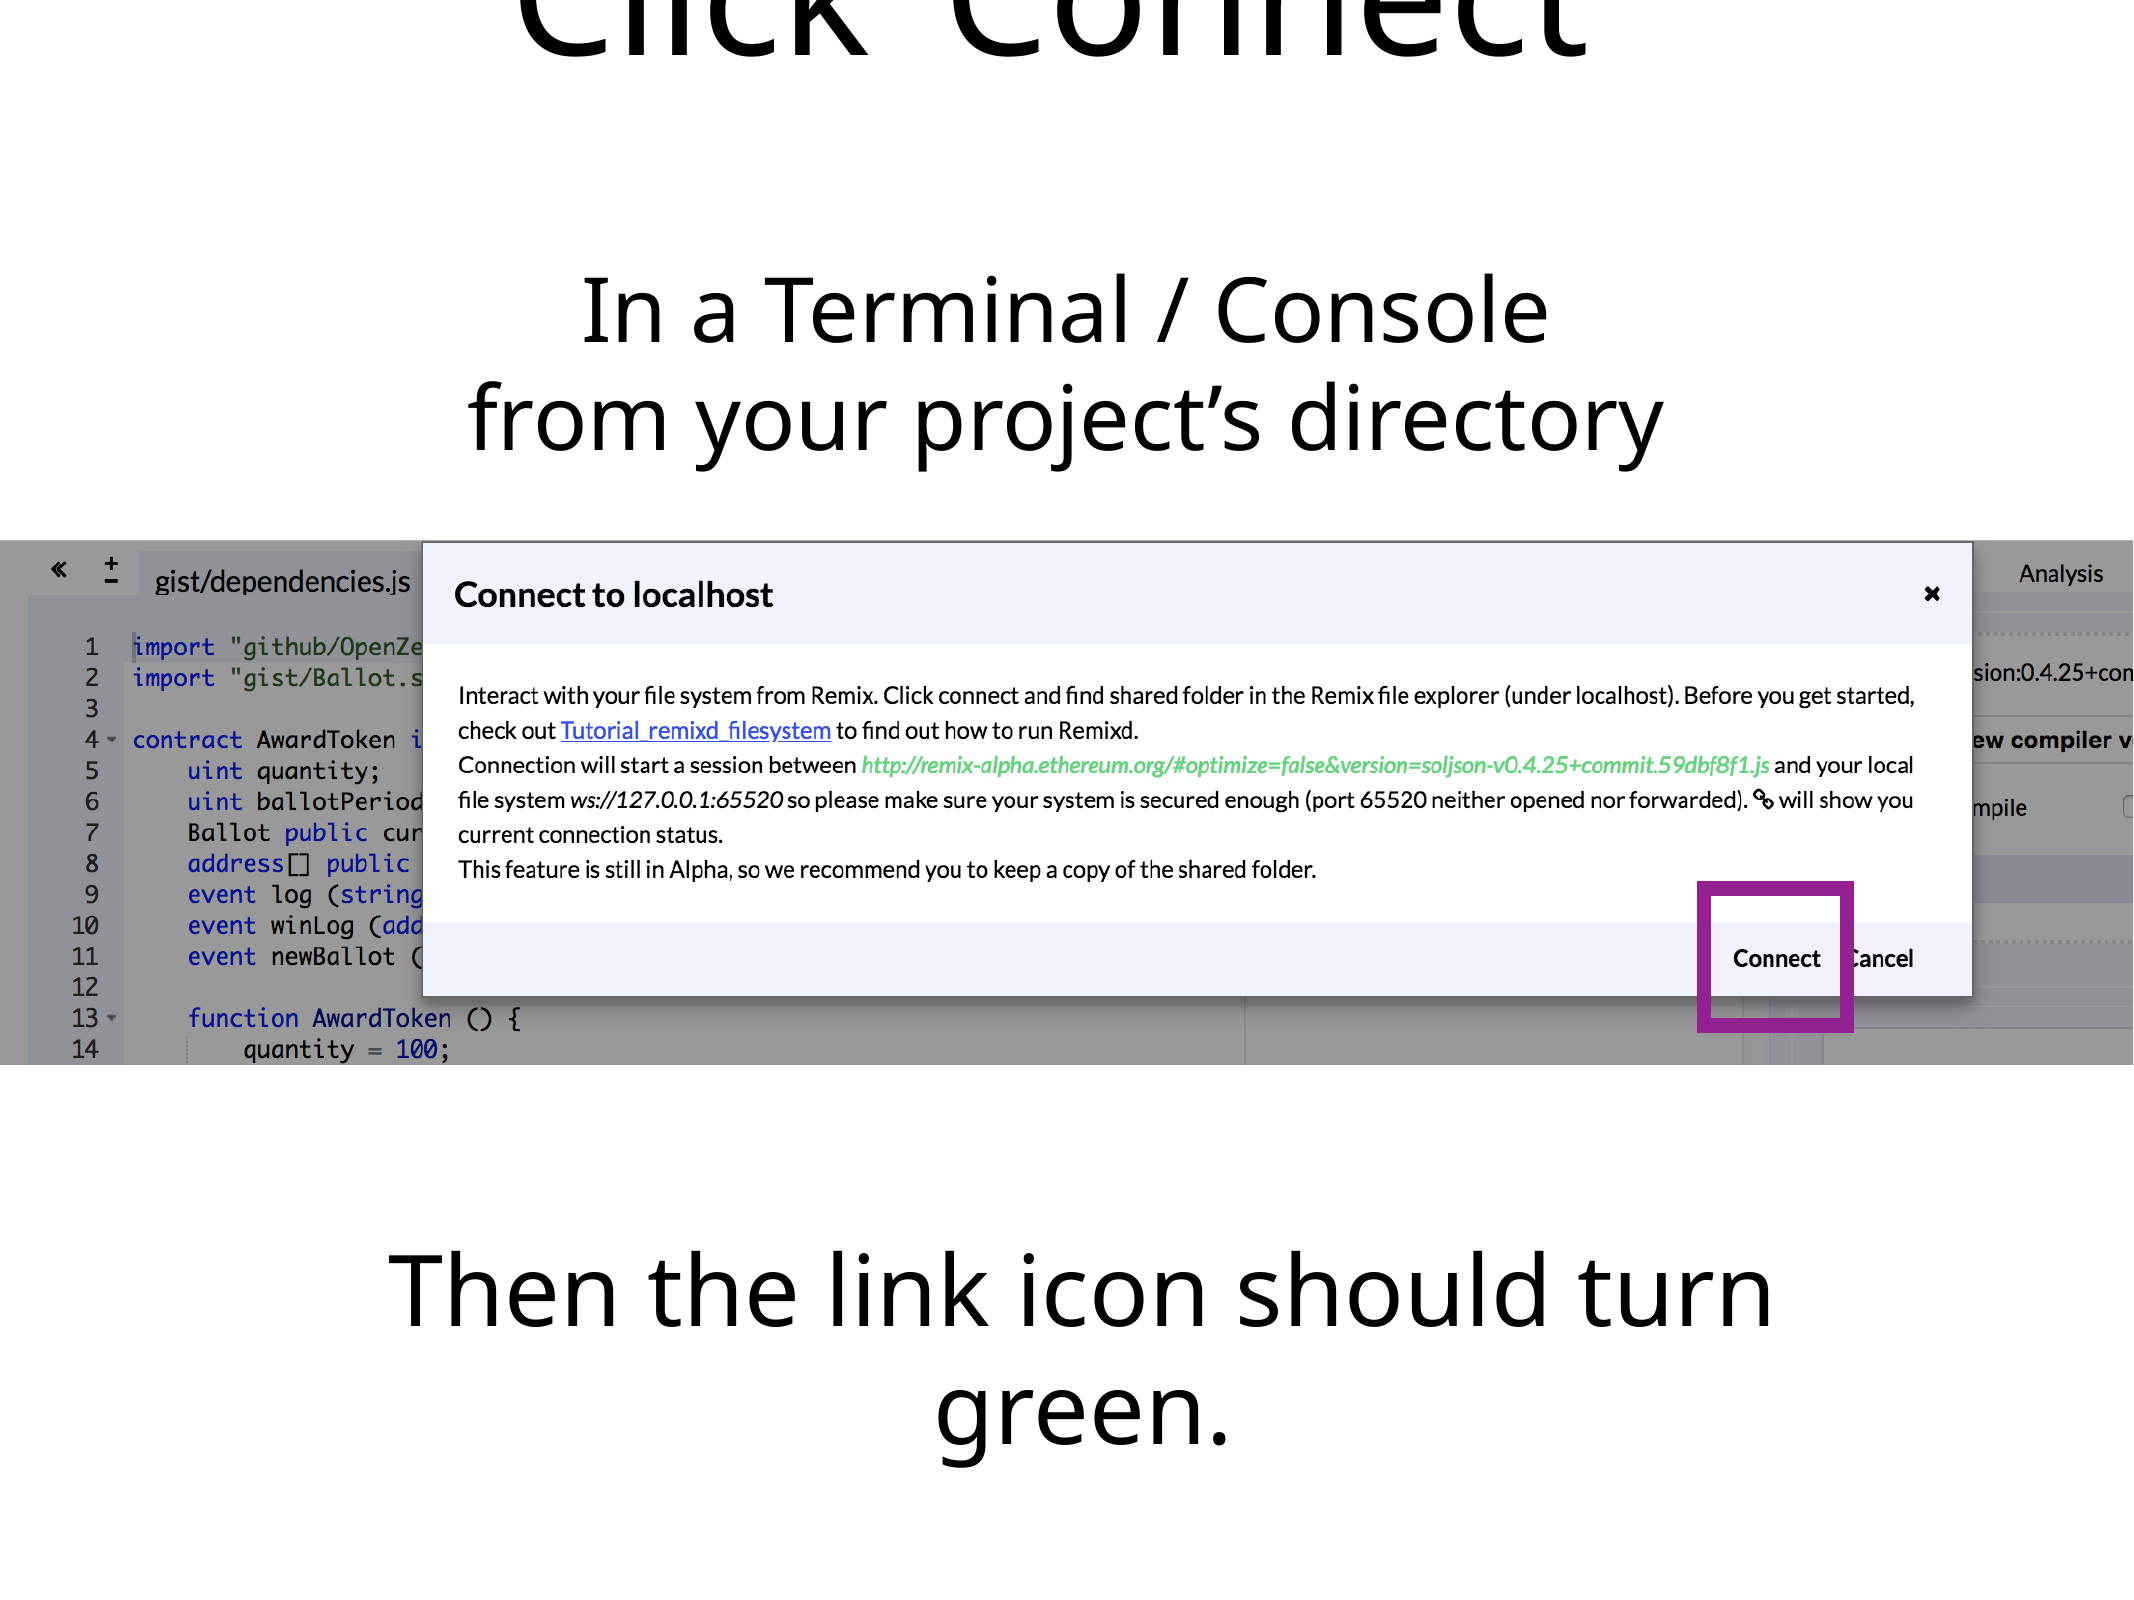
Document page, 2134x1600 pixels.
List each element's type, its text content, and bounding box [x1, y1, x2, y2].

text_box Then the link icon should turn green. [225, 1218, 1942, 1509]
title Click ‘Connect’ [208, 0, 1925, 243]
text_box In a Terminal / Console from your project’s directory [208, 243, 1925, 534]
picture [0, 535, 2134, 1065]
